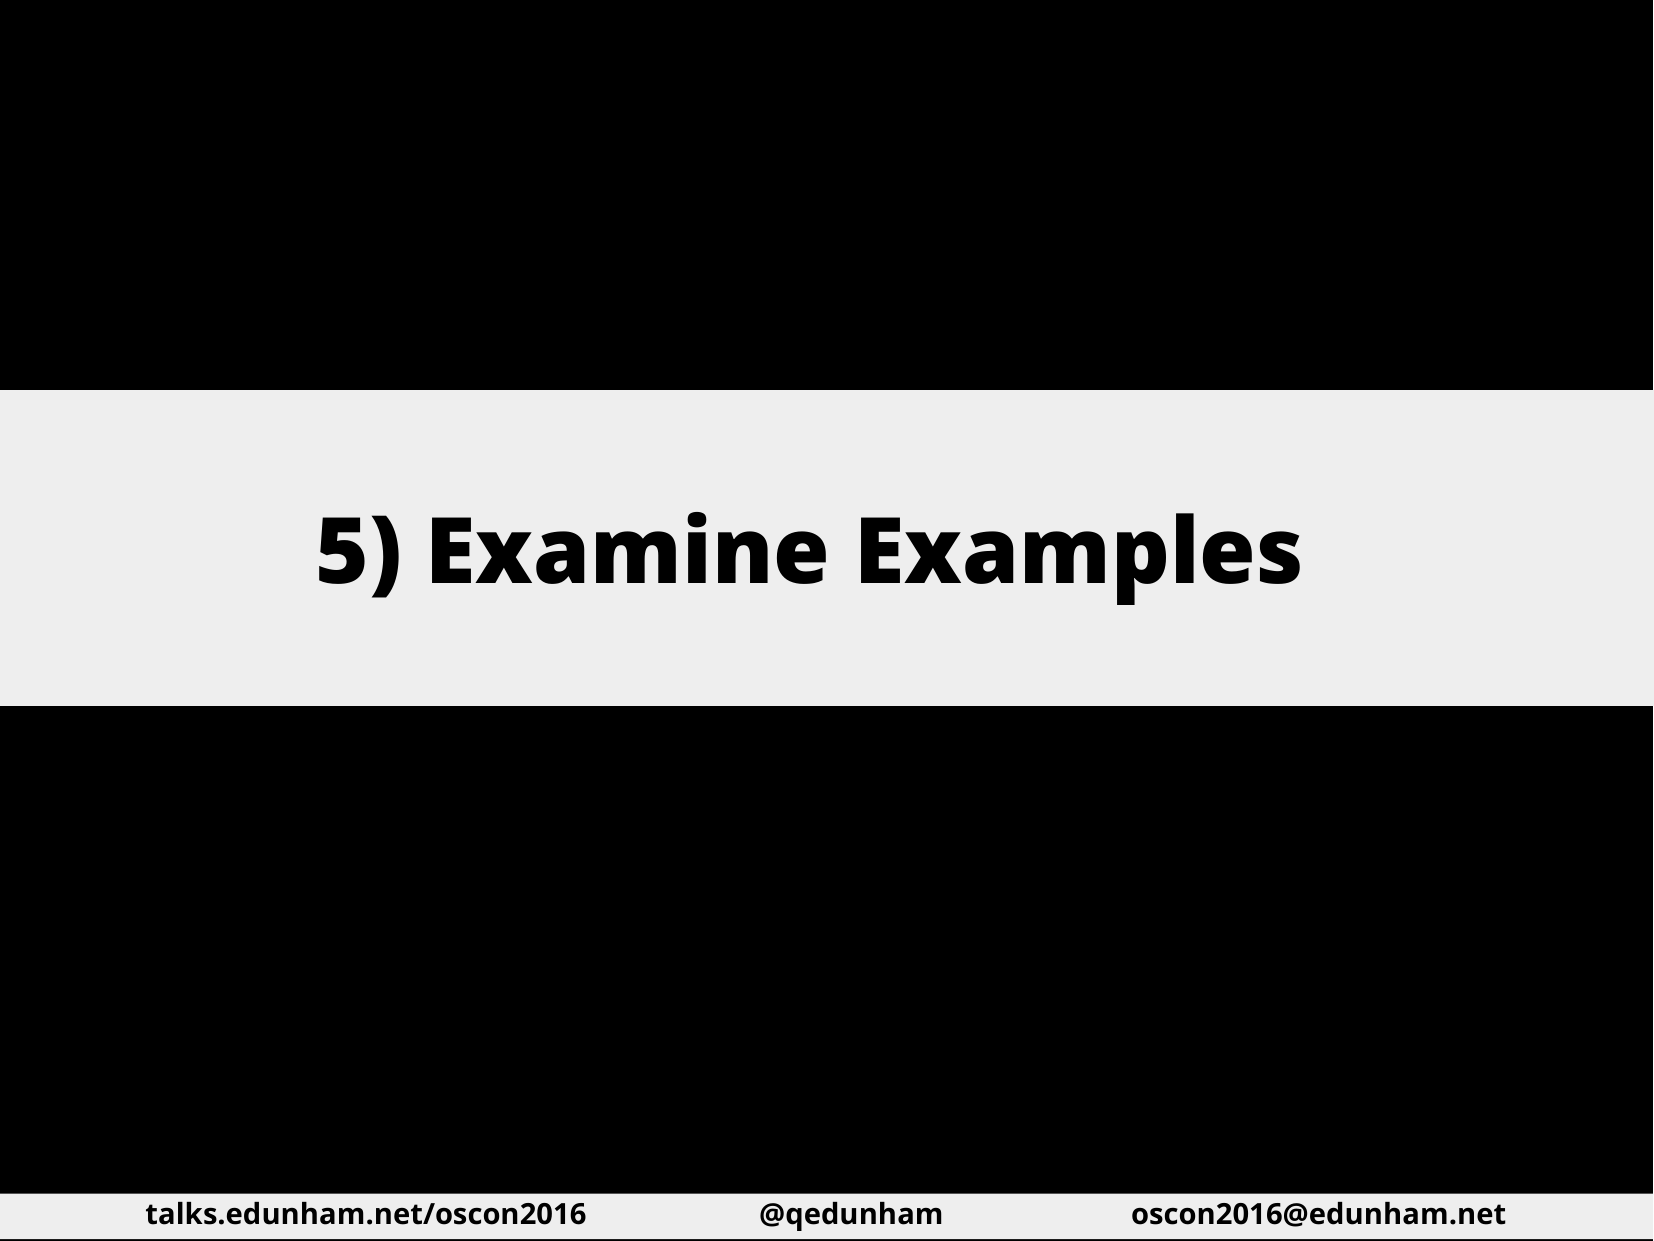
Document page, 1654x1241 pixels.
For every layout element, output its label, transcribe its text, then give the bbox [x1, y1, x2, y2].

title 5) Examine Examples [0, 390, 1621, 706]
